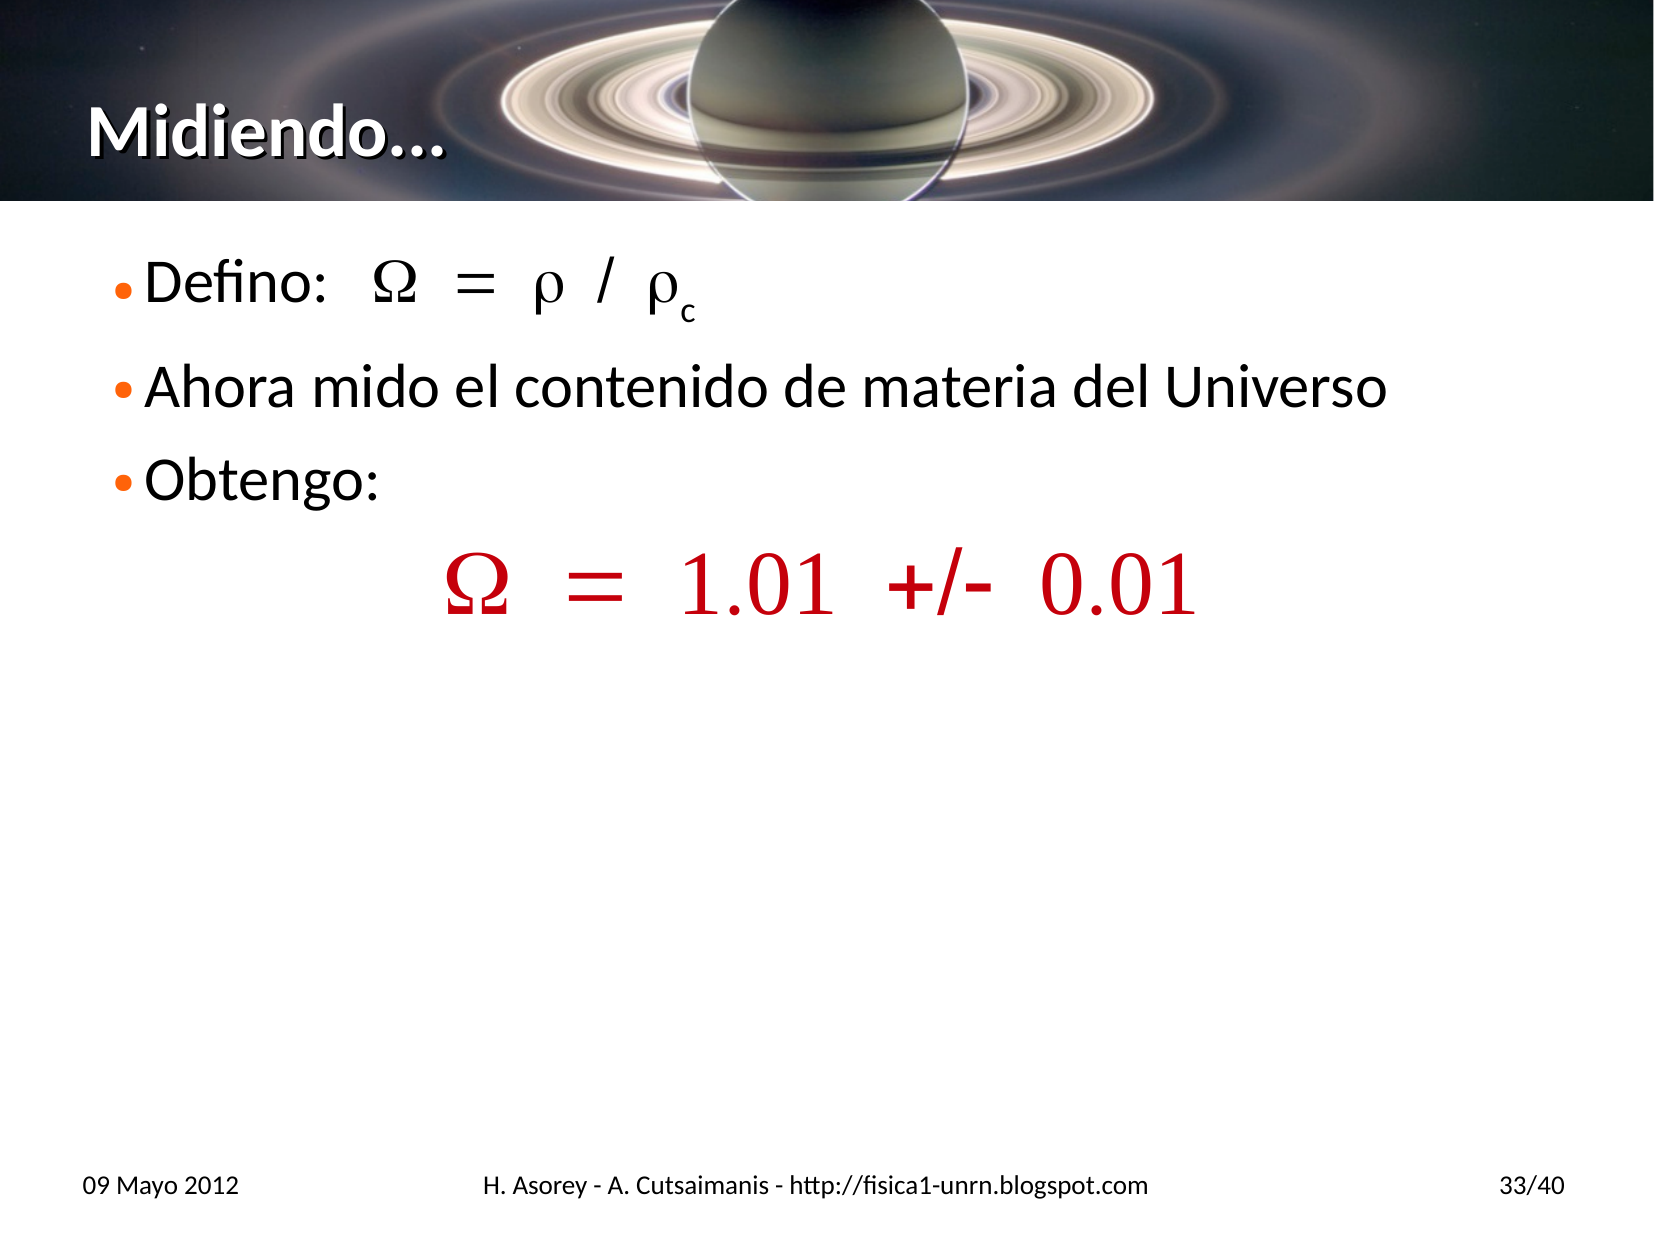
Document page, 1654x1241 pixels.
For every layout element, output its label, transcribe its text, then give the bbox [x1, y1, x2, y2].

picture [0, 0, 1654, 201]
title Midiendo... [86, 49, 1576, 226]
list Defino: W = r / rc Ahora mido el contenido de materia del Universo Obtengo: W = 1.01 +/- 0.01 [82, 255, 1571, 975]
